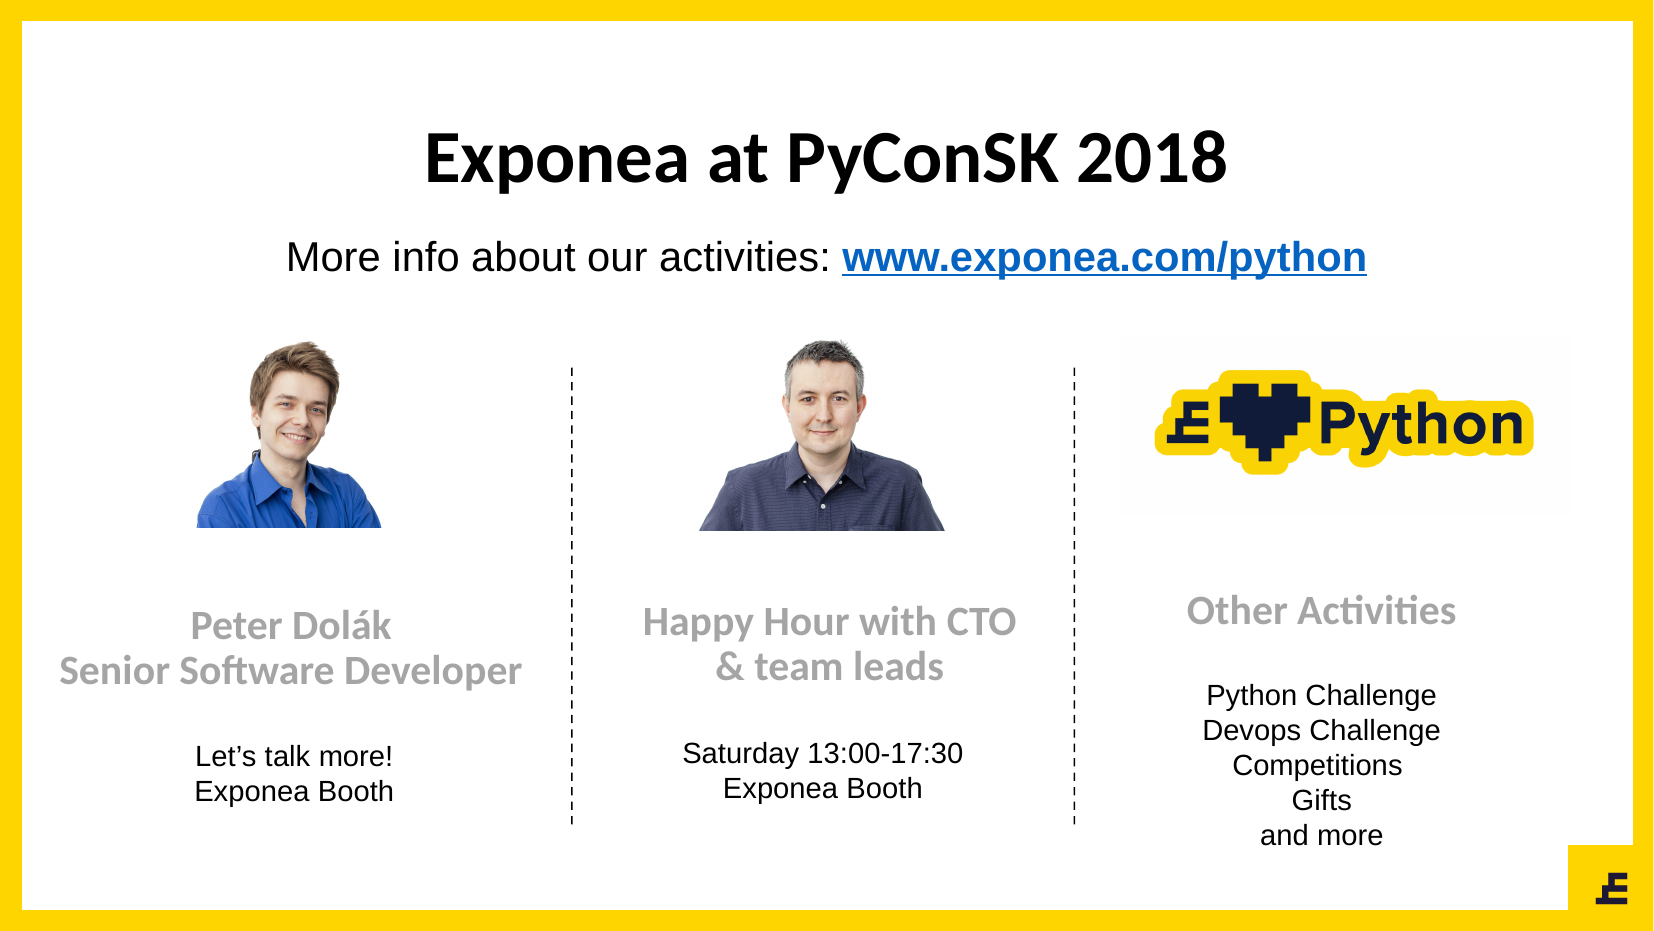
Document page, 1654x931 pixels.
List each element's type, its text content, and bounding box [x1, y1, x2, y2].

text_box Happy Hour with CTO & team leads [620, 573, 1040, 698]
text_box Peter Dolák Senior Software Developer [0, 576, 586, 701]
text_box Exponea at PyConSK 2018 [26, 0, 1627, 208]
text_box Other Activities [1138, 517, 1505, 642]
picture [0, 0, 1654, 931]
text_box Let’s talk more! Exponea Booth [49, 730, 540, 887]
text_box More info about our activities: www.exponea.com/python [94, 214, 1559, 308]
text_box Python Challenge Devops Challenge Competitions Gifts and more [1119, 668, 1524, 871]
text_box Saturday 13:00-17:30 Exponea Booth [625, 698, 1021, 848]
